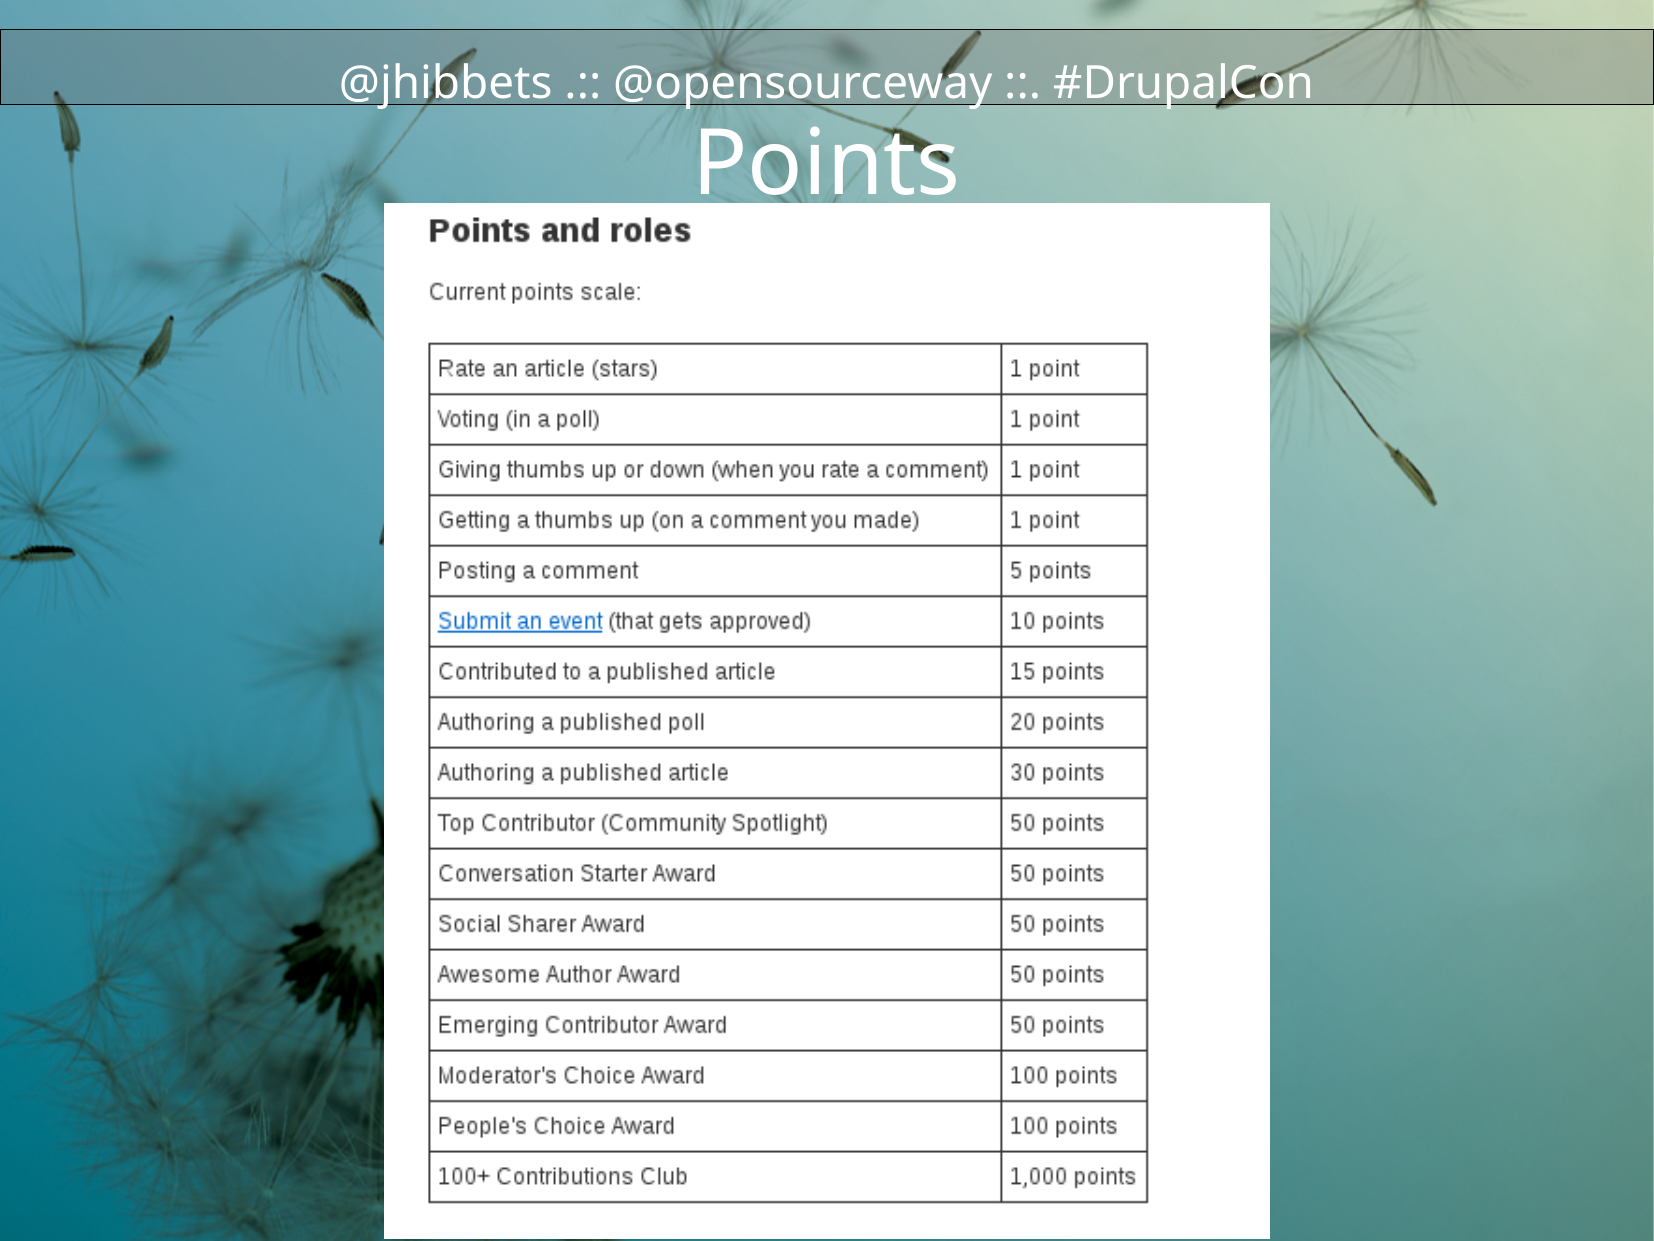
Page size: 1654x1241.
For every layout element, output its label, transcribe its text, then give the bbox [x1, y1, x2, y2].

picture [0, 105, 1654, 1241]
picture [0, 0, 1654, 29]
title Points [82, 55, 1571, 263]
